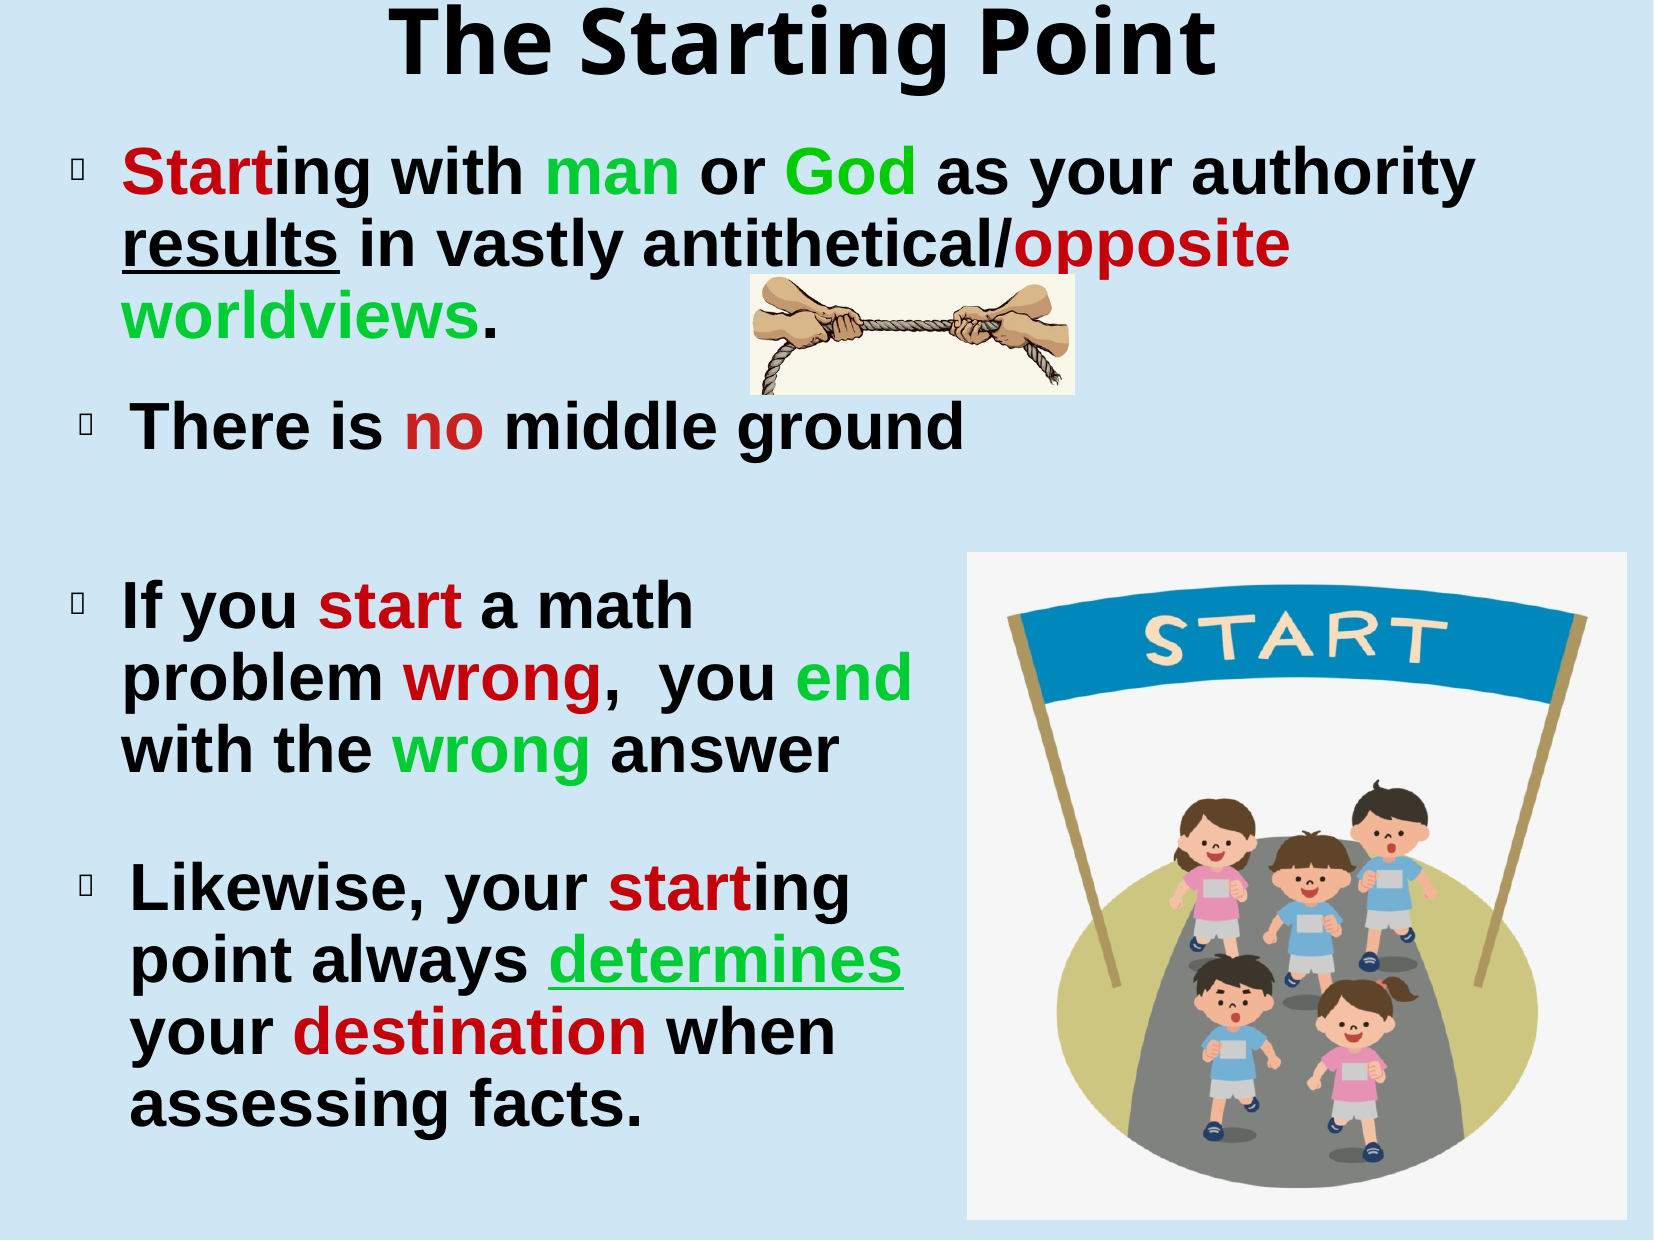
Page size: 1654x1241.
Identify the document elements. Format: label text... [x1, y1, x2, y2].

list There is no middle ground [58, 392, 1602, 524]
title The Starting Point [58, 0, 1547, 136]
list Likewise, your starting point always determines your destination when assessing facts. [58, 853, 917, 1173]
picture [750, 274, 1075, 395]
list Starting with man or God as your authority results in vastly antithetical/opposite worldviews. [50, 136, 1654, 363]
picture [967, 552, 1627, 1220]
list If you start a math problem wrong, you end with the wrong answer [50, 571, 941, 796]
